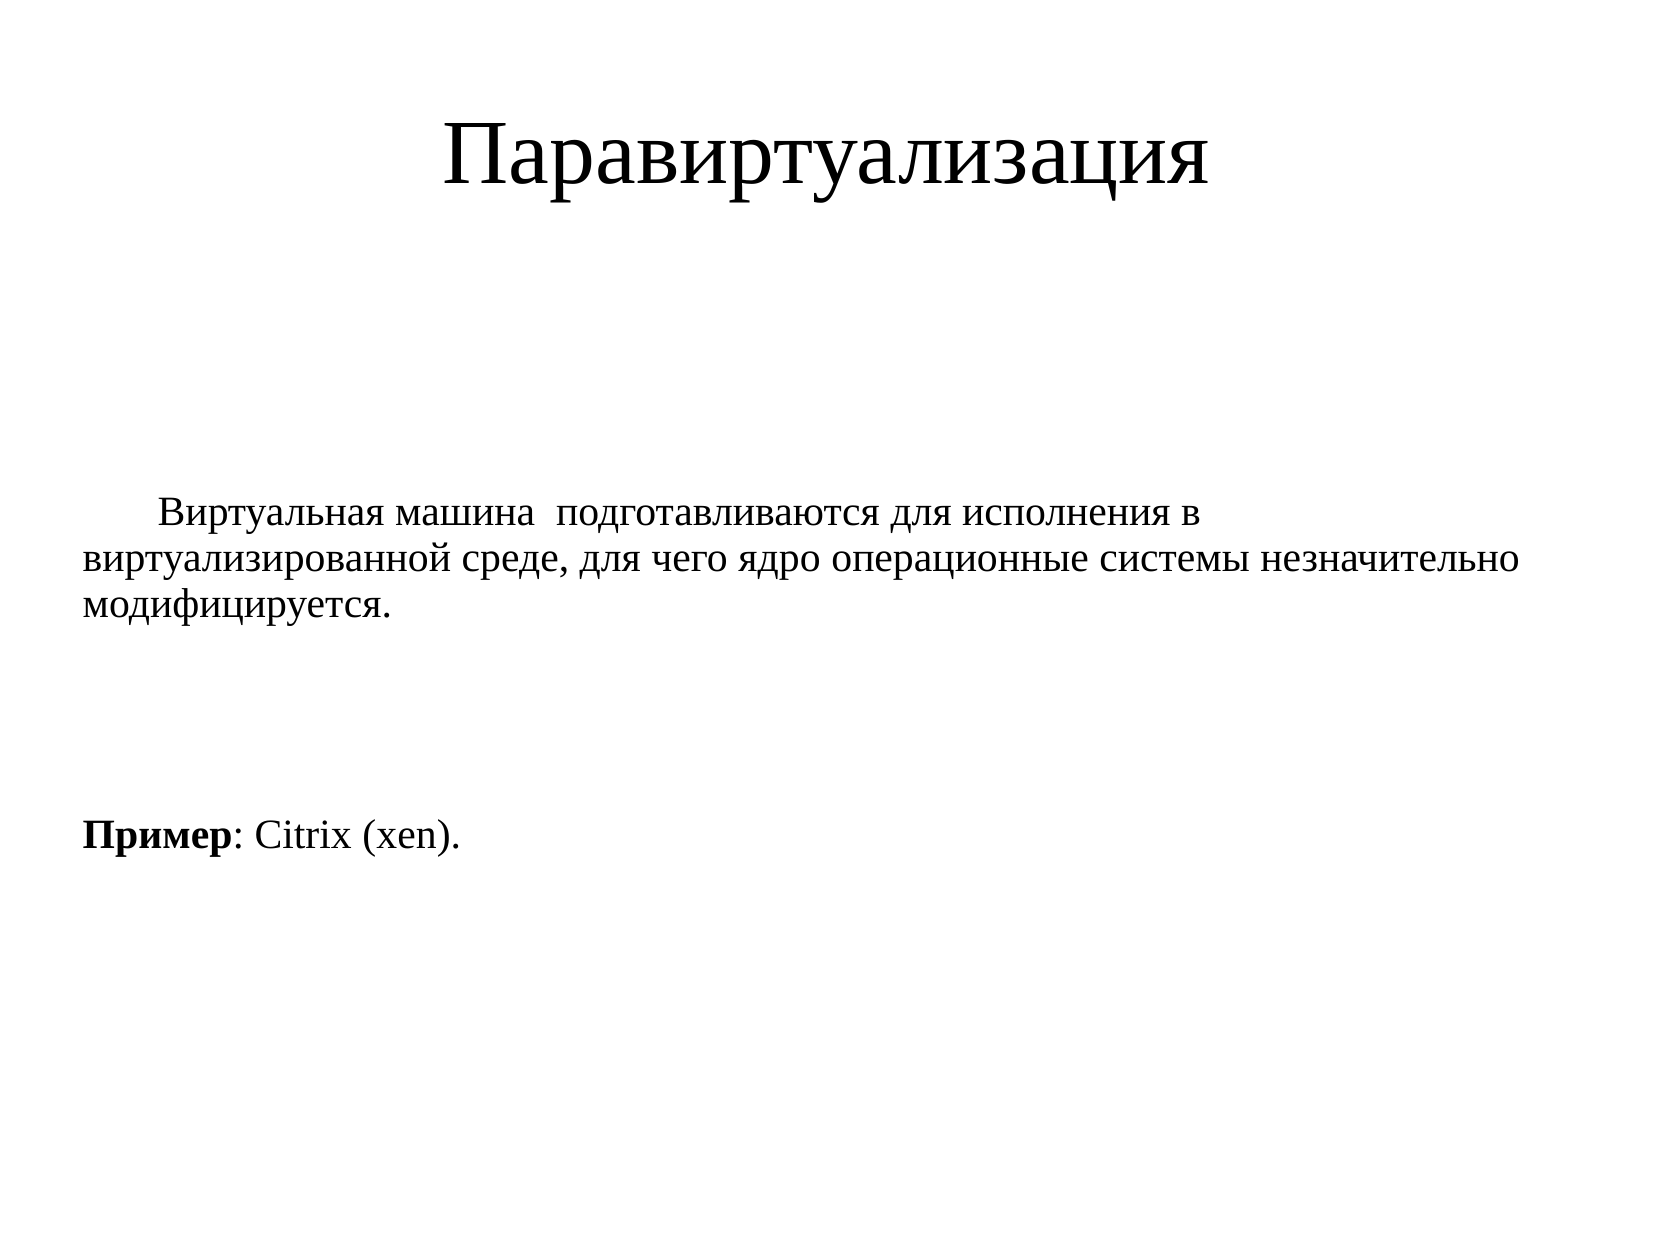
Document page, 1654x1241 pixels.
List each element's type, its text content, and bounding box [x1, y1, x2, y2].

title Паравиртуализация [82, 49, 1571, 257]
subtitle Виртуальная машина подготавливаются для исполнения в виртуализированной среде, для чего ядро операционные системы незначительно модифицируется. Пример: Citrix (xen). [82, 290, 1538, 1010]
